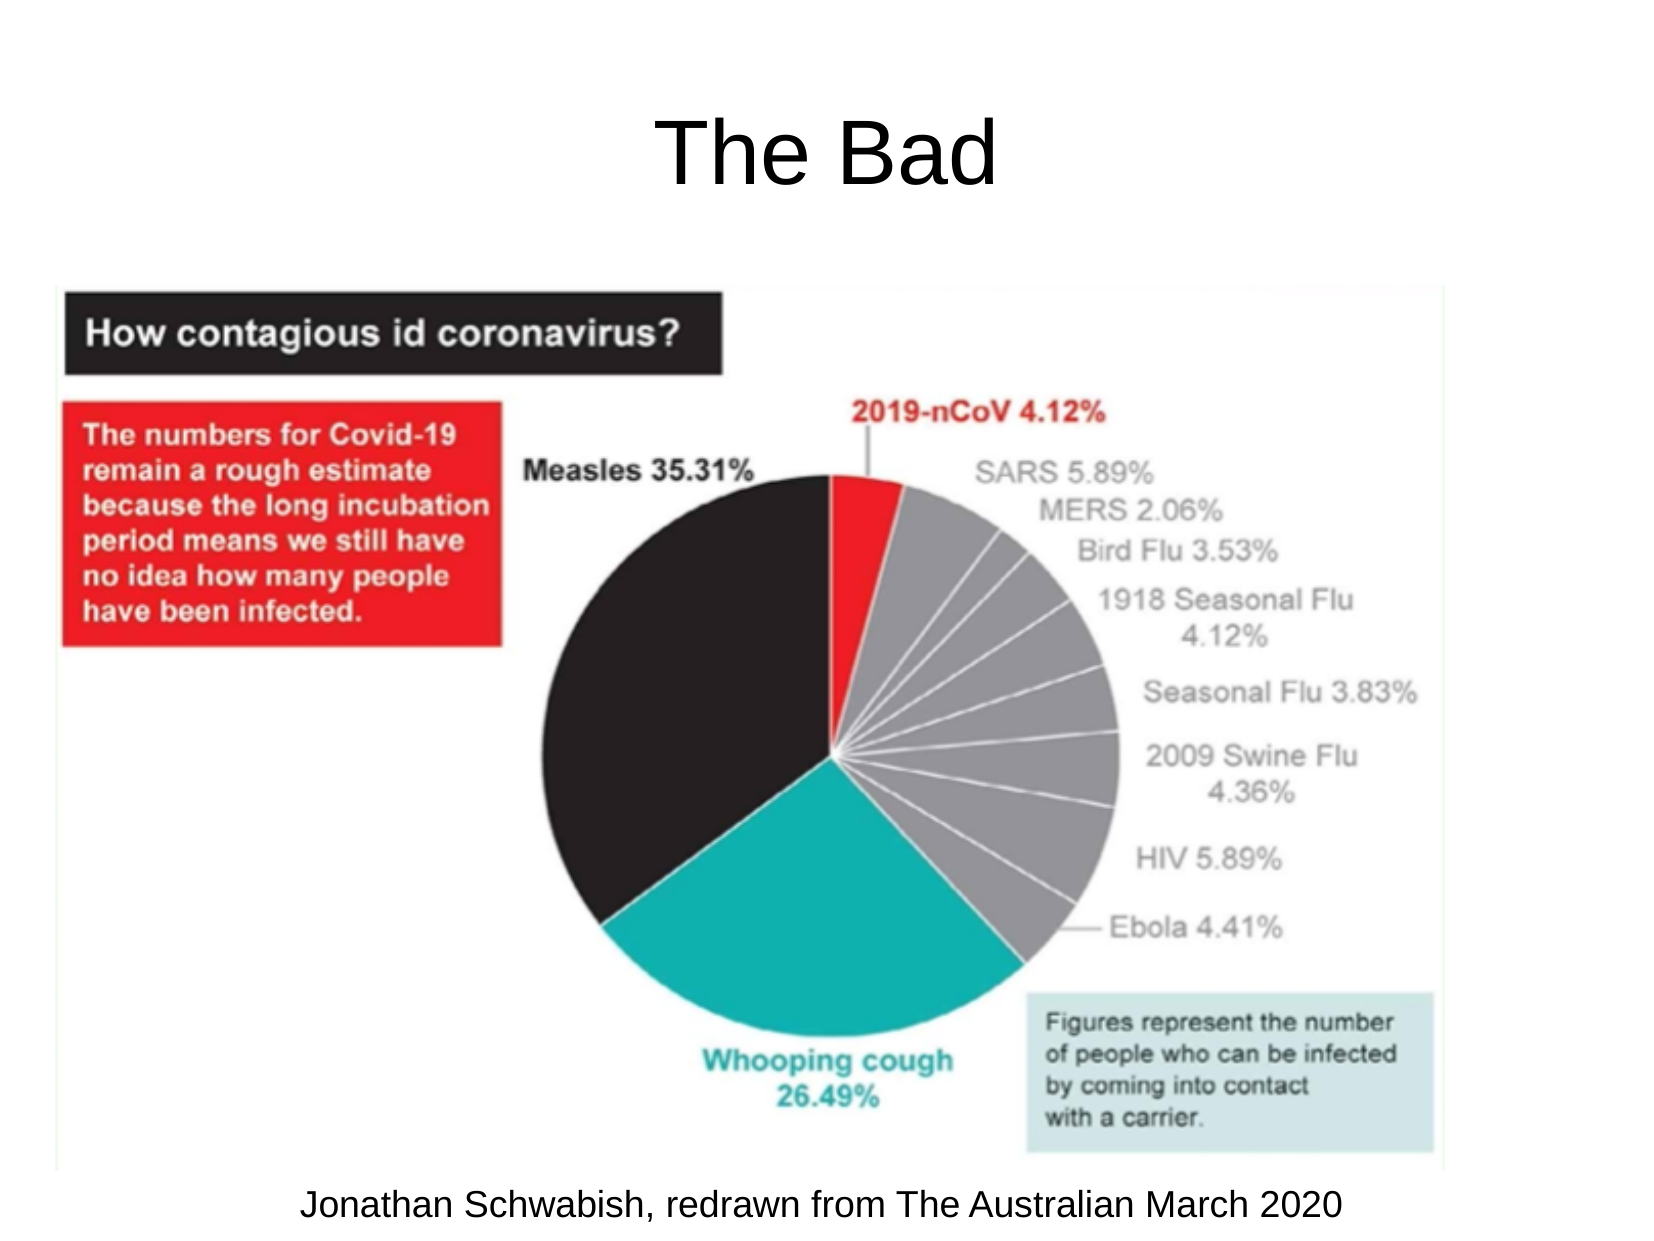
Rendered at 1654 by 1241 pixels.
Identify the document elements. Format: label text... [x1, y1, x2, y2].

picture [55, 285, 1445, 1171]
text_box Jonathan Schwabish, redrawn from The Australian March 2020 [285, 1176, 1364, 1241]
title The Bad [82, 49, 1571, 257]
